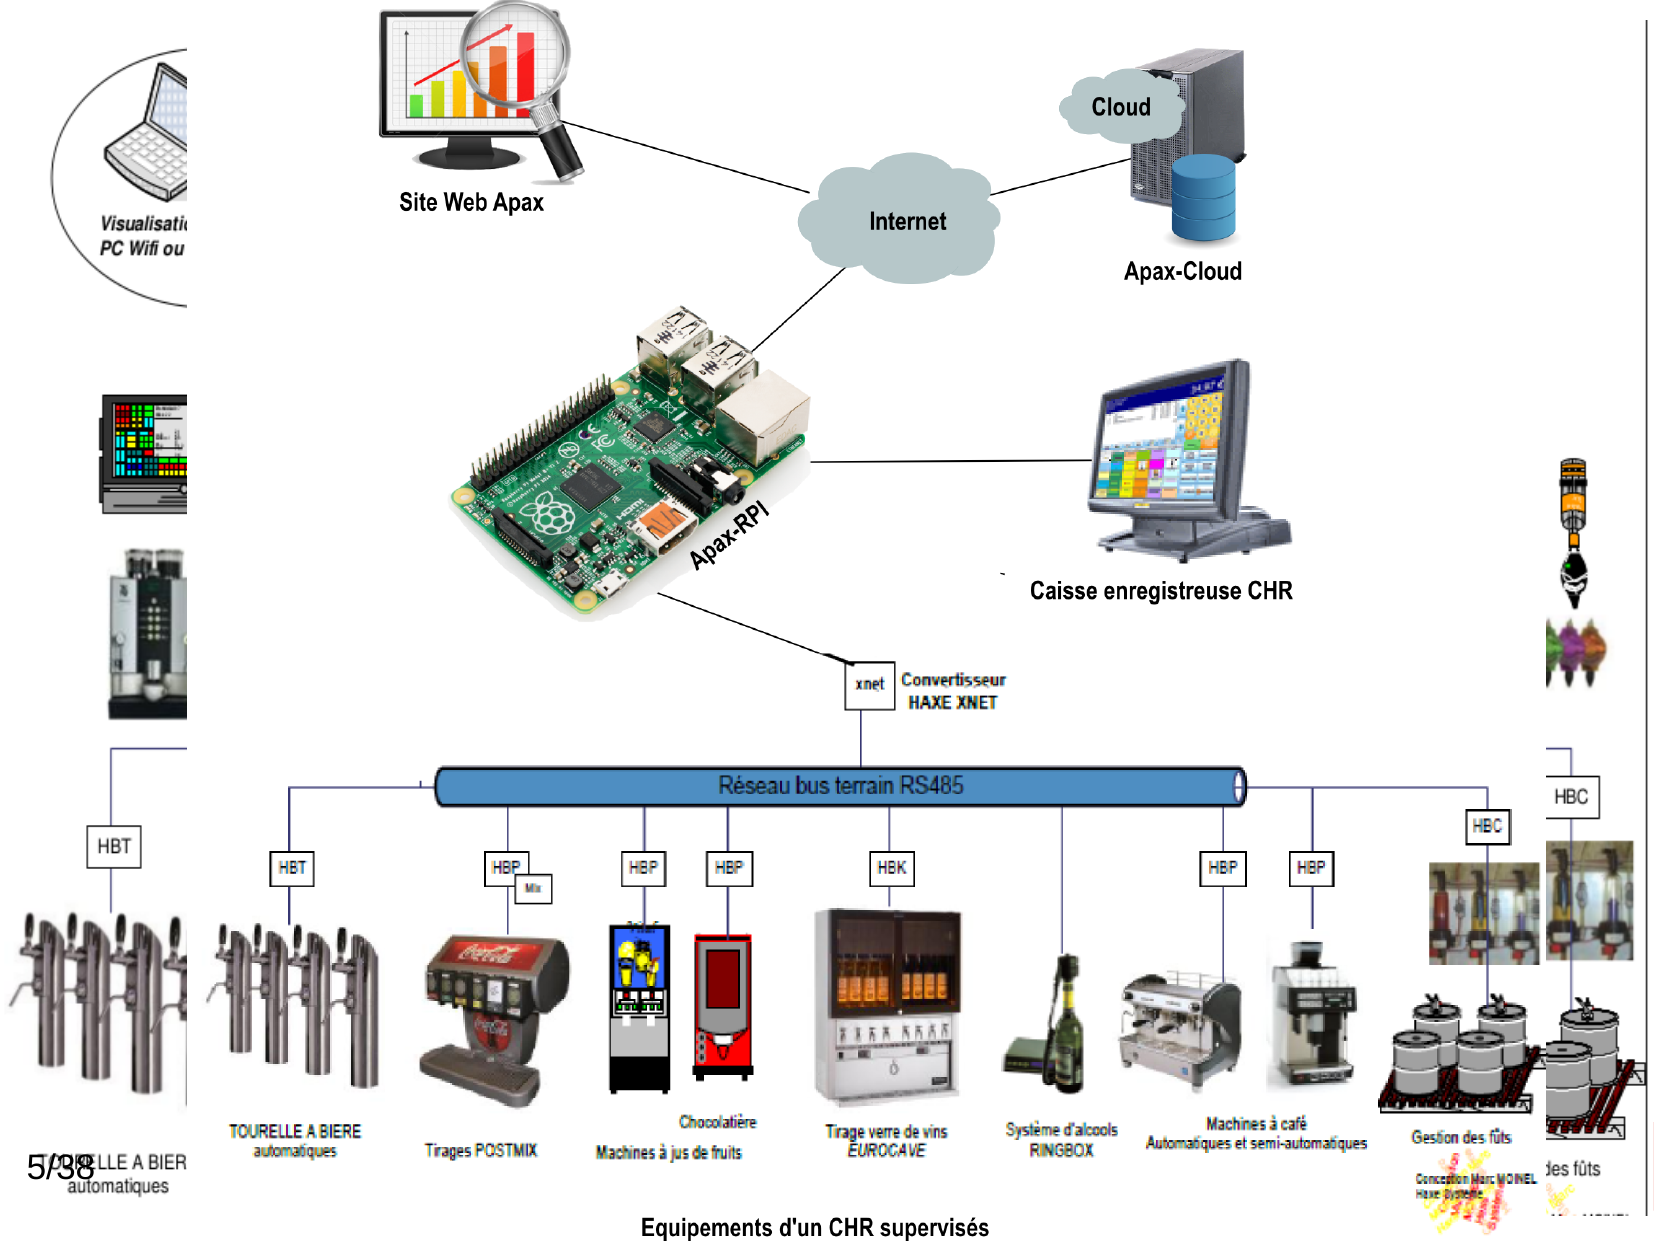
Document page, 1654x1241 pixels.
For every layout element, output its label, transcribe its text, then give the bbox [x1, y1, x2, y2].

text_box <numéro>/38 [11, 1139, 659, 1241]
picture [0, 0, 1654, 1241]
